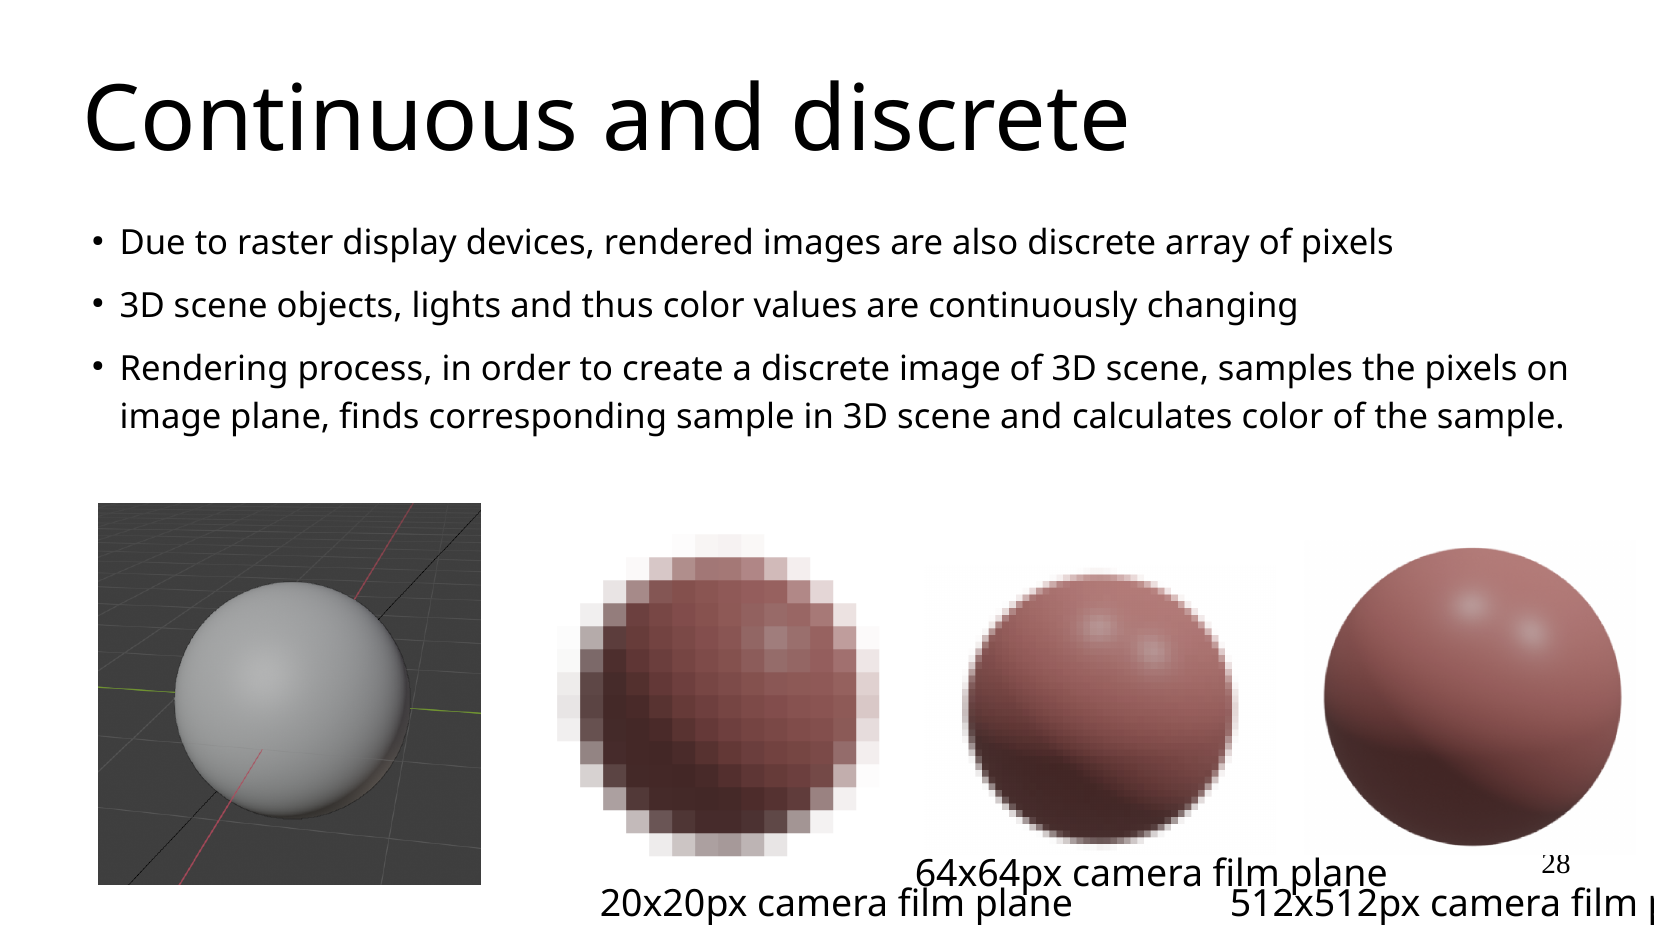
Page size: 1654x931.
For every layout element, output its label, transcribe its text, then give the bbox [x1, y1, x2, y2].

text_box 20x20px camera film plane [585, 868, 1171, 931]
picture [1304, 540, 1636, 856]
list Due to raster display devices, rendered images are also discrete array of pixels 3D scene objects, lights and thus color values are continuously changing Rendering process, in order to create a discrete image of 3D scene, samples the pixels on image plane, finds corresponding sample in 3D scene and calculates color of the sample. [82, 217, 1571, 481]
title Continuous and discrete [82, 37, 1571, 193]
text_box 64x64px camera film plane [900, 838, 1486, 901]
text_box 512x512px camera film plane [1215, 868, 1654, 931]
picture [510, 524, 1276, 901]
picture [98, 503, 481, 886]
